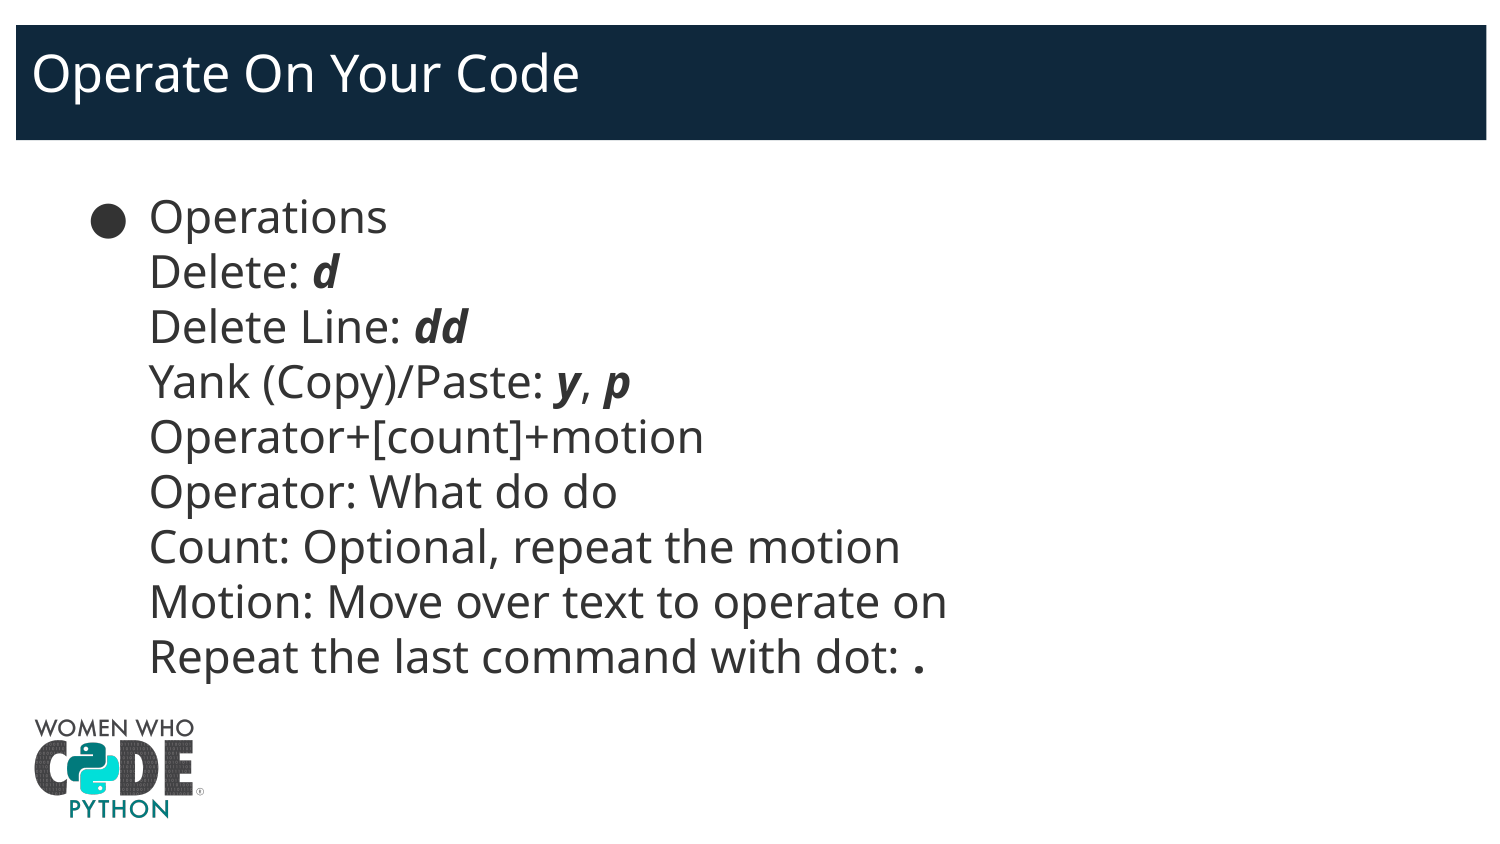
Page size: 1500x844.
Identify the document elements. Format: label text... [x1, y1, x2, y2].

title Operations Delete: d Delete Line: dd Yank (Copy)/Paste: y, p Operator+[count]+motion Operator: What do do Count: Optional, repeat the motion Motion: Move over text to operate on Repeat the last command with dot: . [58, 172, 1442, 775]
picture [19, 704, 213, 833]
text_box Operate On Your Code [16, 25, 1487, 141]
